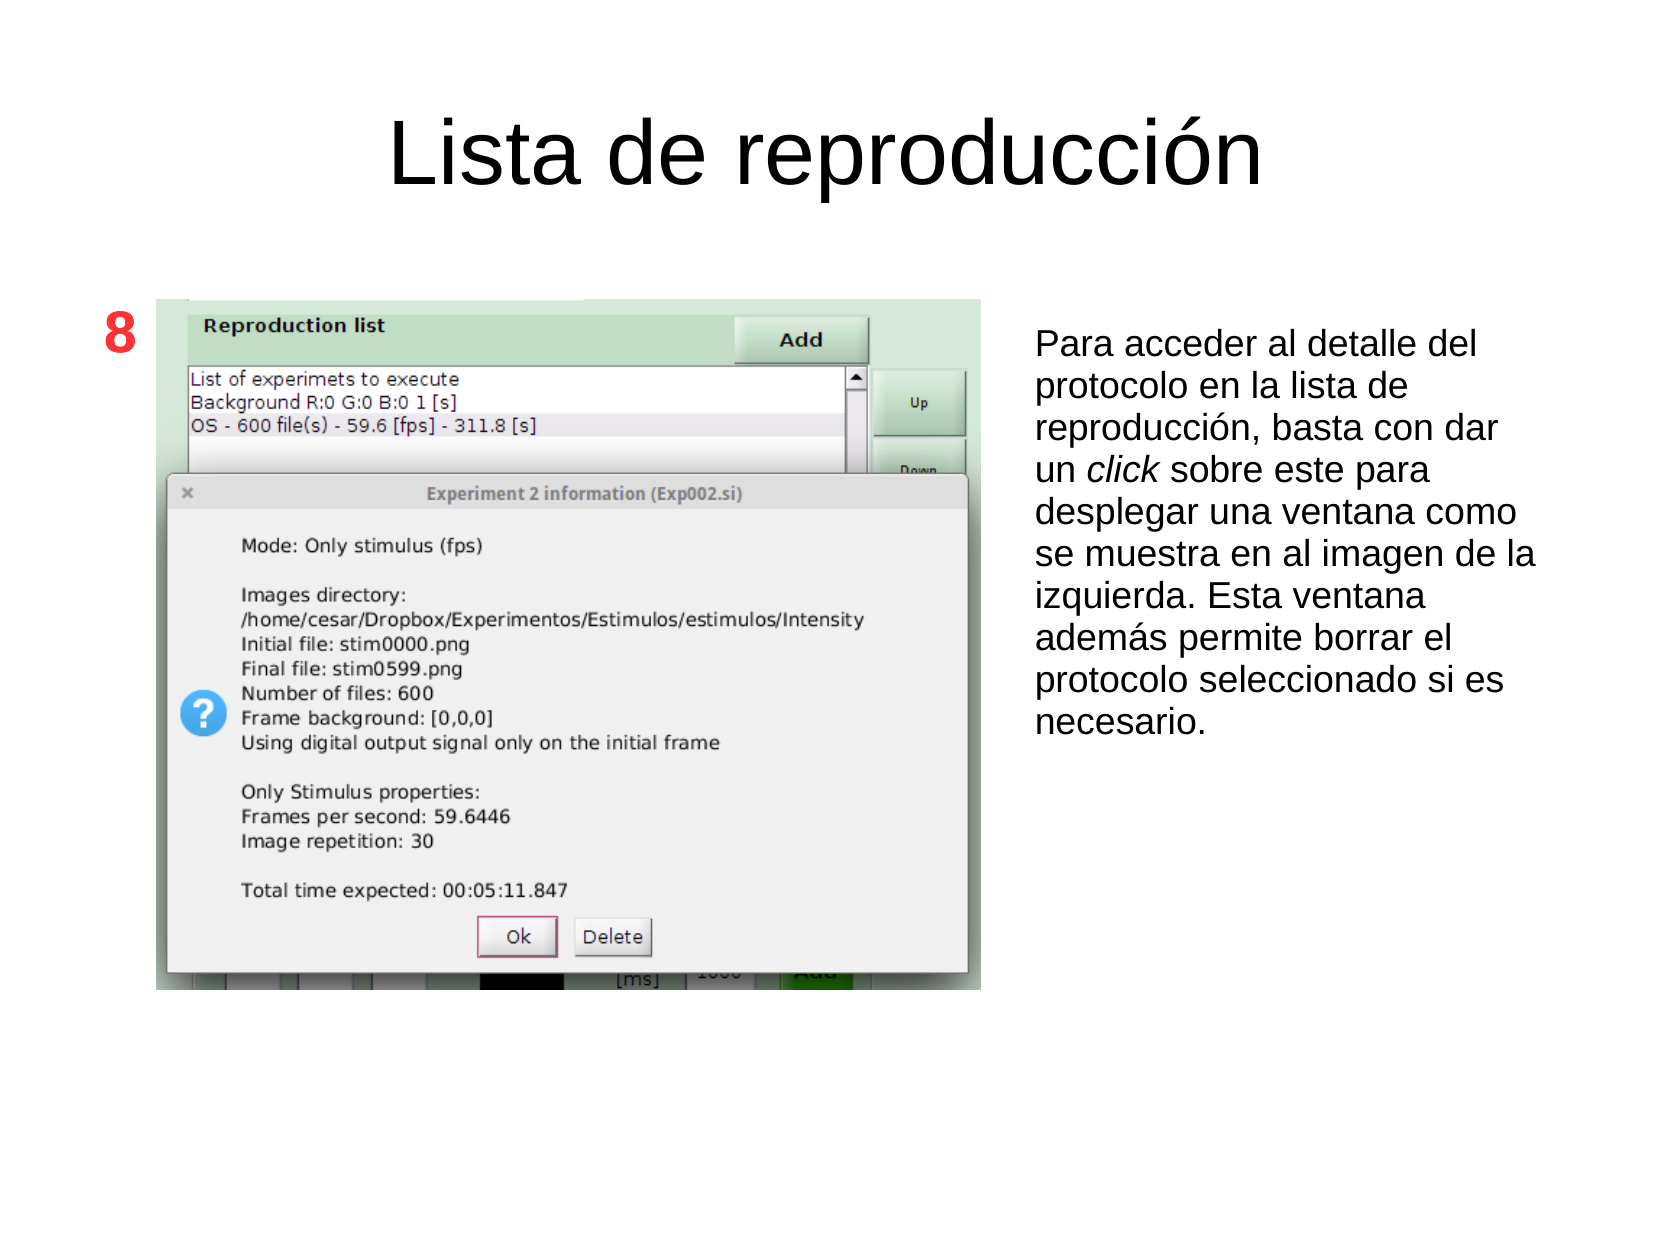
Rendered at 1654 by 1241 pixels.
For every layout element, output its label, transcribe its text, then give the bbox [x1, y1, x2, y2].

picture [156, 299, 981, 991]
text_box Para acceder al detalle del protocolo en la lista de reproducción, basta con dar un click sobre este para desplegar una ventana como se muestra en al imagen de la izquierda. Esta ventana además permite borrar el protocolo seleccionado si es necesario. [1020, 315, 1561, 750]
title Lista de reproducción [82, 49, 1571, 257]
text_box 8 [90, 292, 151, 373]
